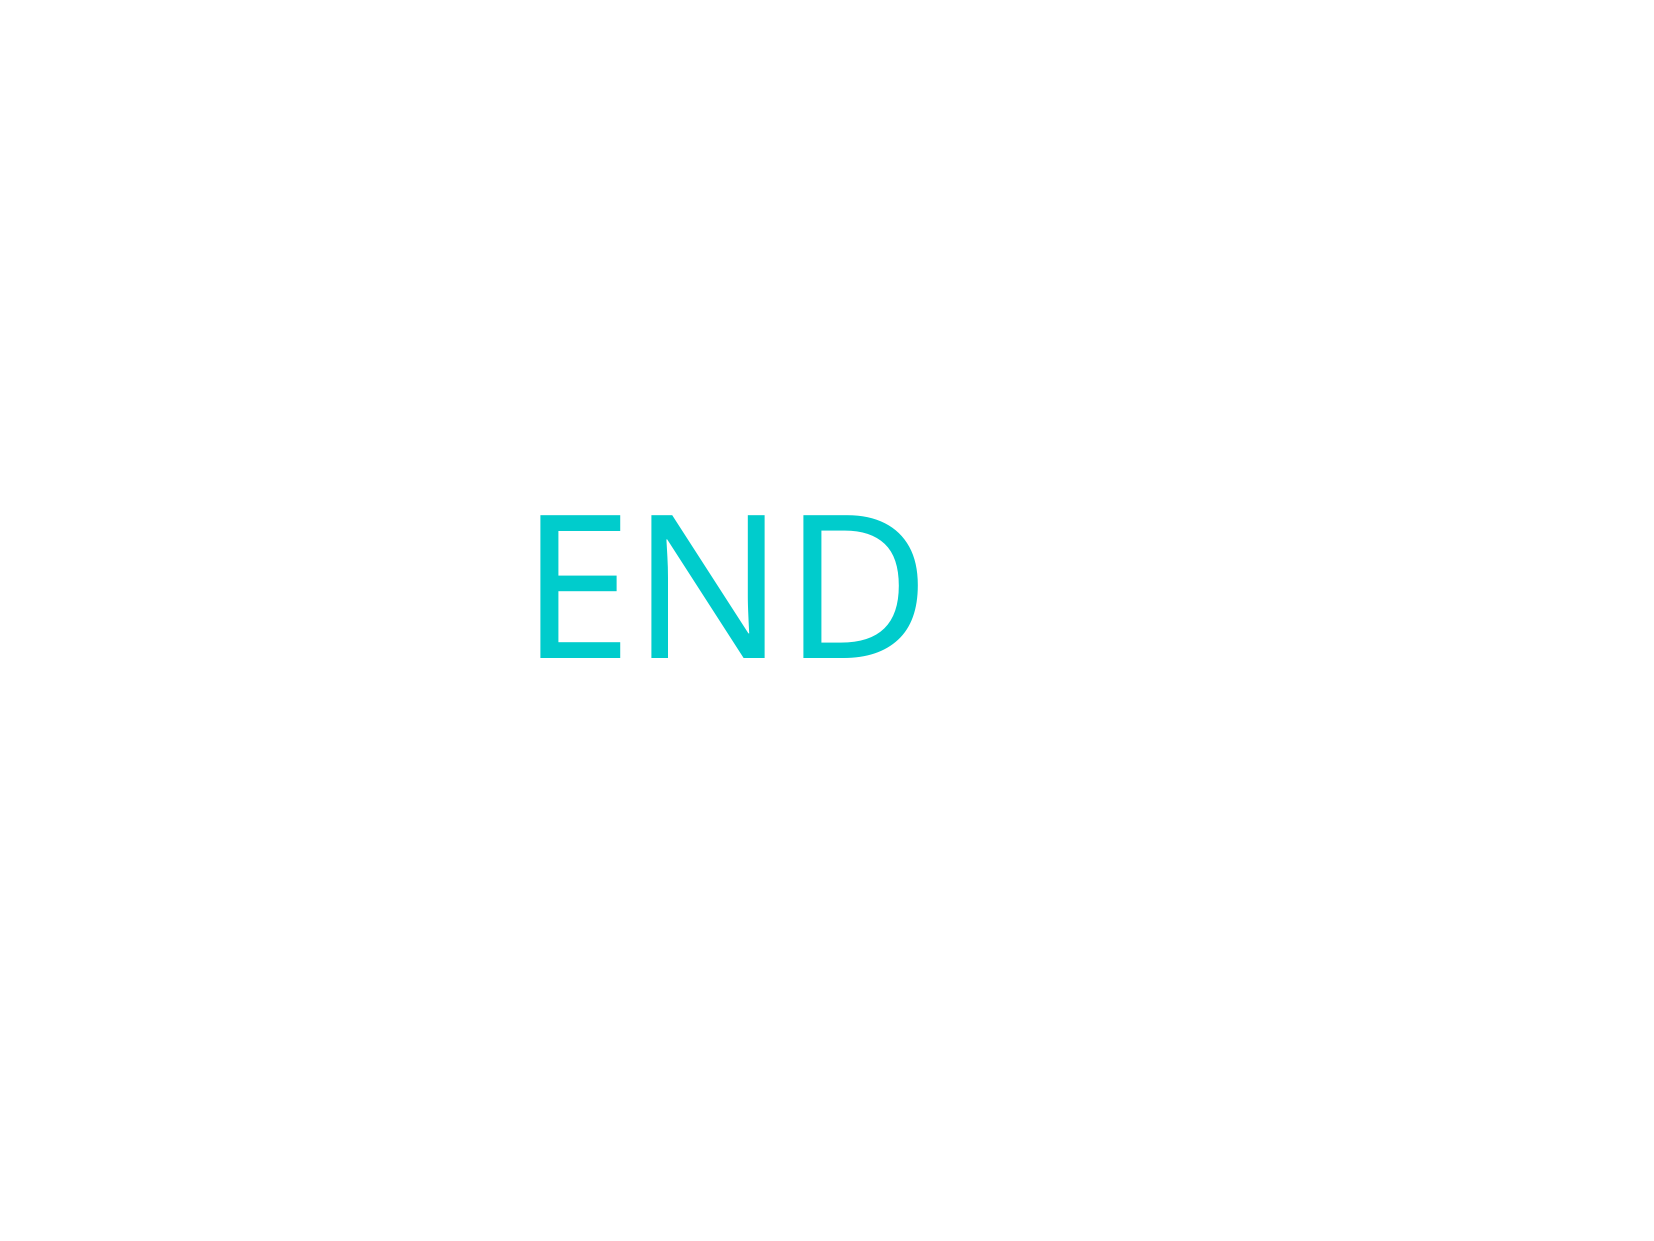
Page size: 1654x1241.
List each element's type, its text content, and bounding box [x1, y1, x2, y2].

text_box END [506, 437, 993, 716]
